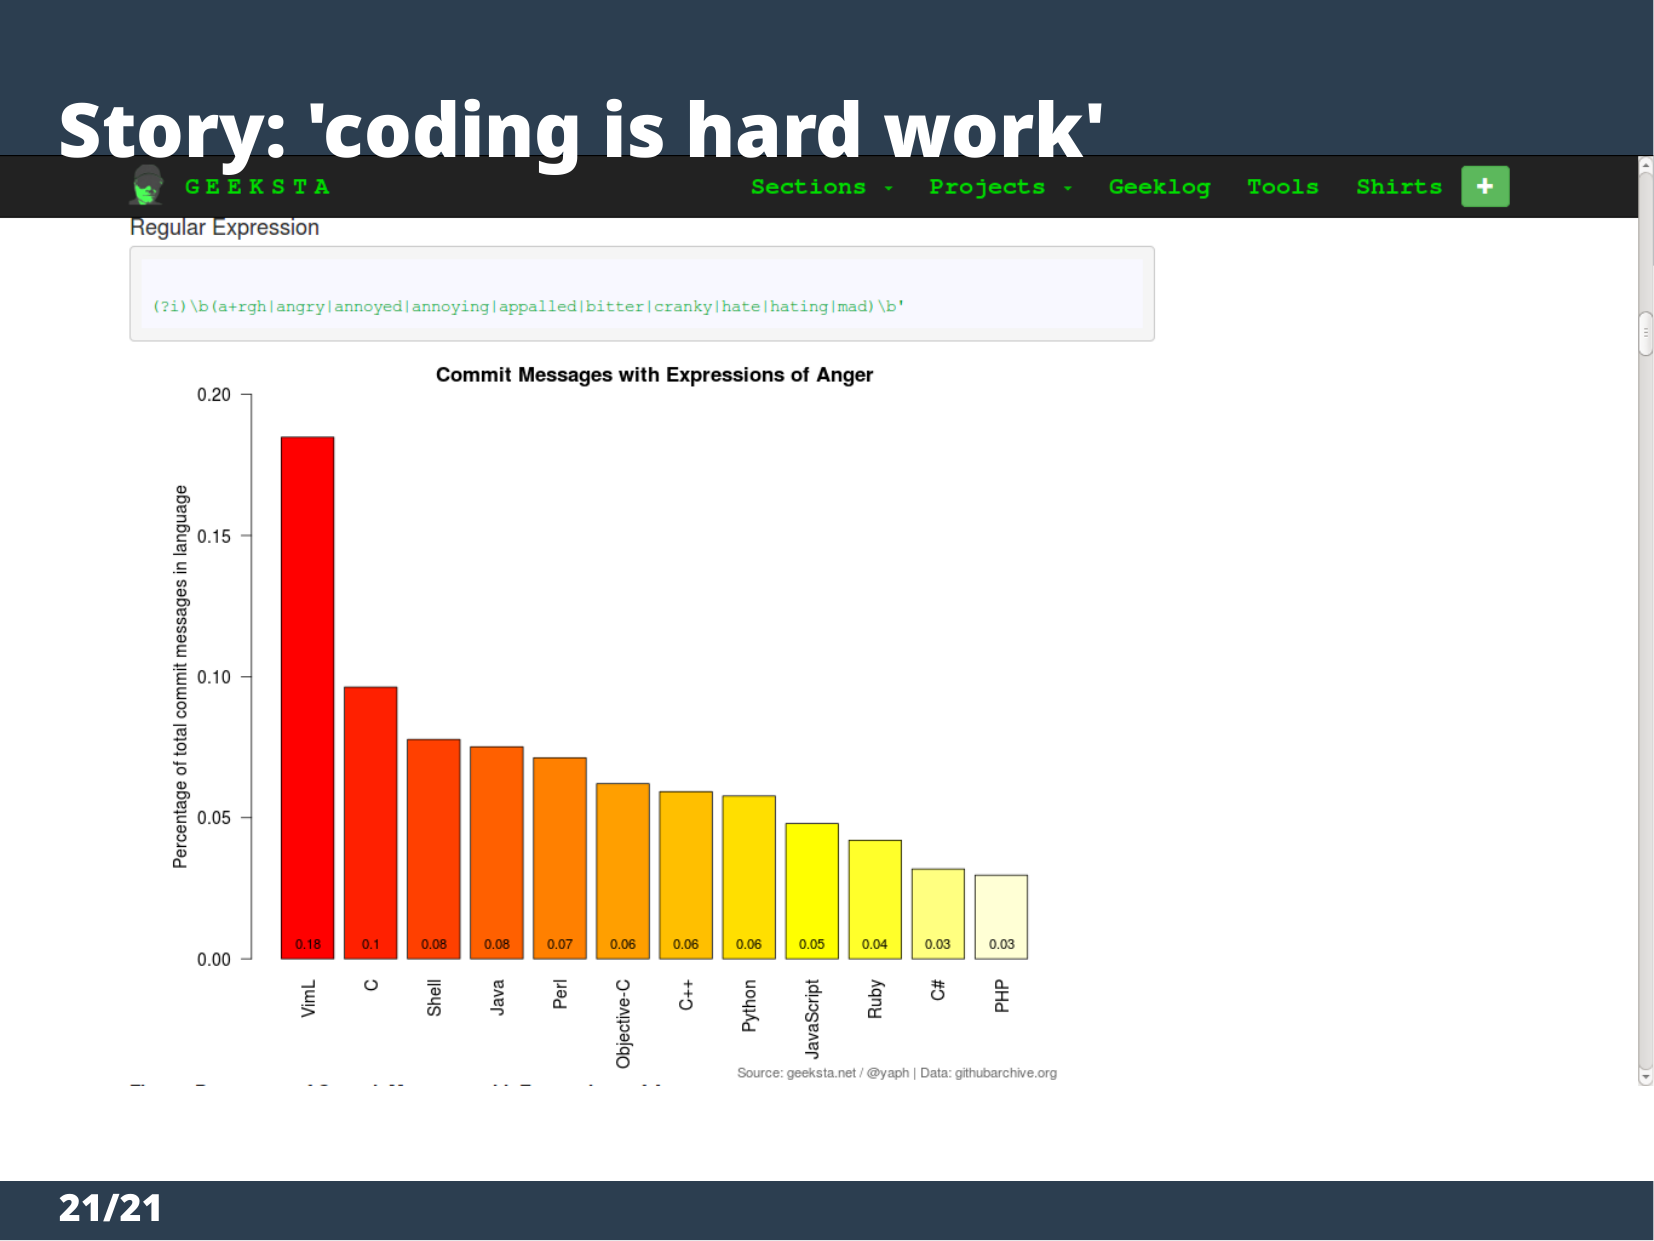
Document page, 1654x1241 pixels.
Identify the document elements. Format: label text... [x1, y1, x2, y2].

title Story: 'coding is hard work' [59, 49, 1595, 207]
picture [0, 155, 1654, 1086]
